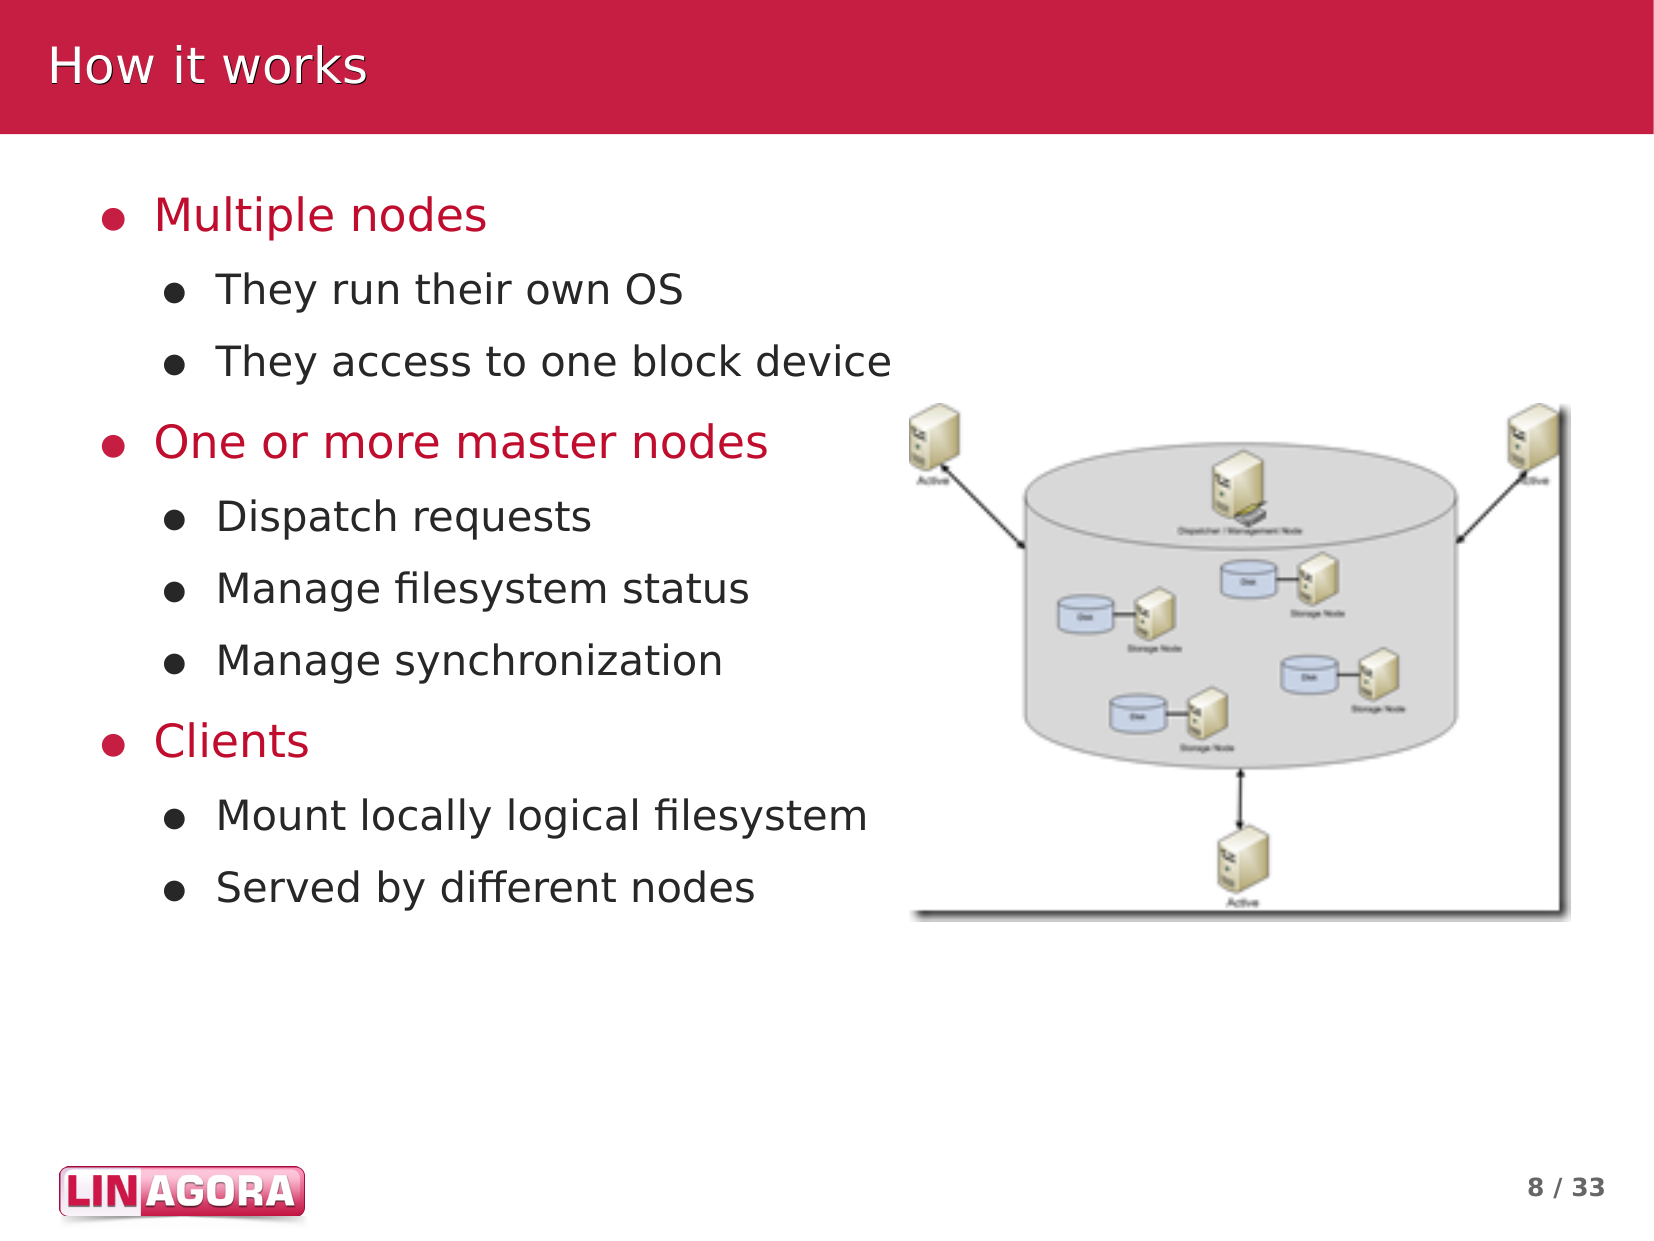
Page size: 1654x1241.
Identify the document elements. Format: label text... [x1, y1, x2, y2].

picture [59, 1166, 308, 1229]
title How it works [47, 7, 1624, 126]
list Multiple nodes They run their own OS They access to one block device One or more master nodes Dispatch requests Manage filesystem status Manage synchronization Clients Mount locally logical filesystem Served by different nodes [82, 188, 1571, 1123]
picture [909, 403, 1571, 922]
